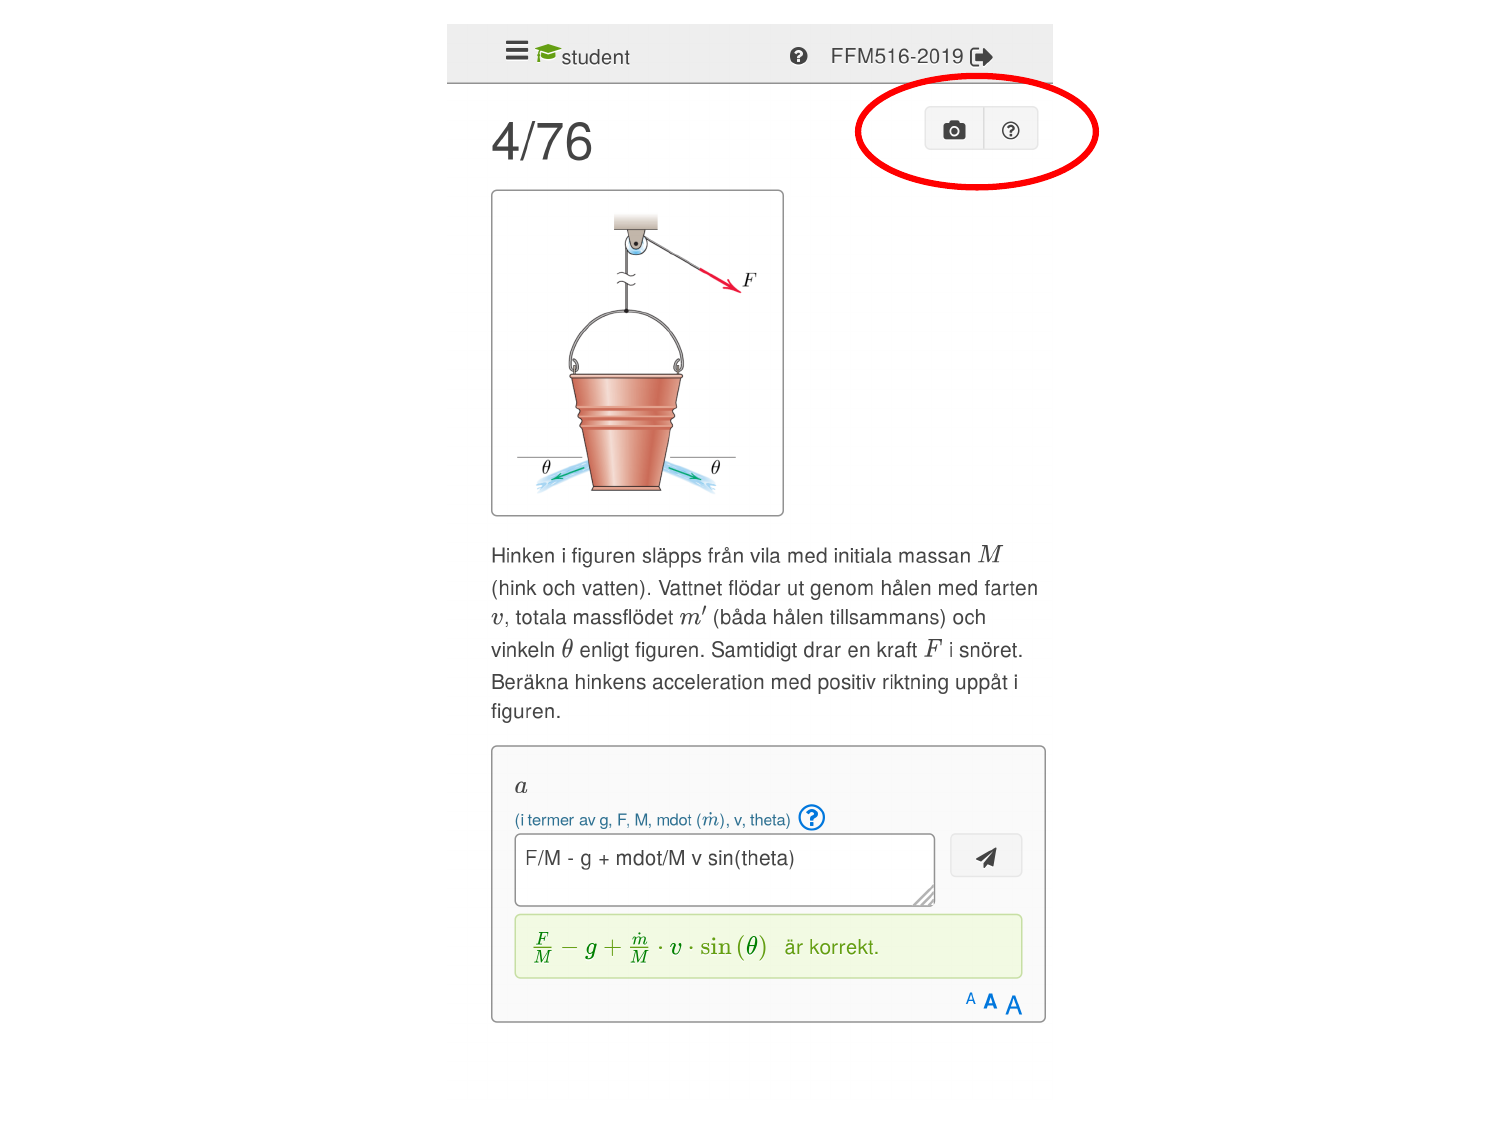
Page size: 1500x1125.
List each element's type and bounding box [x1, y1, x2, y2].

picture [447, 24, 1053, 1100]
picture [862, 80, 1053, 184]
